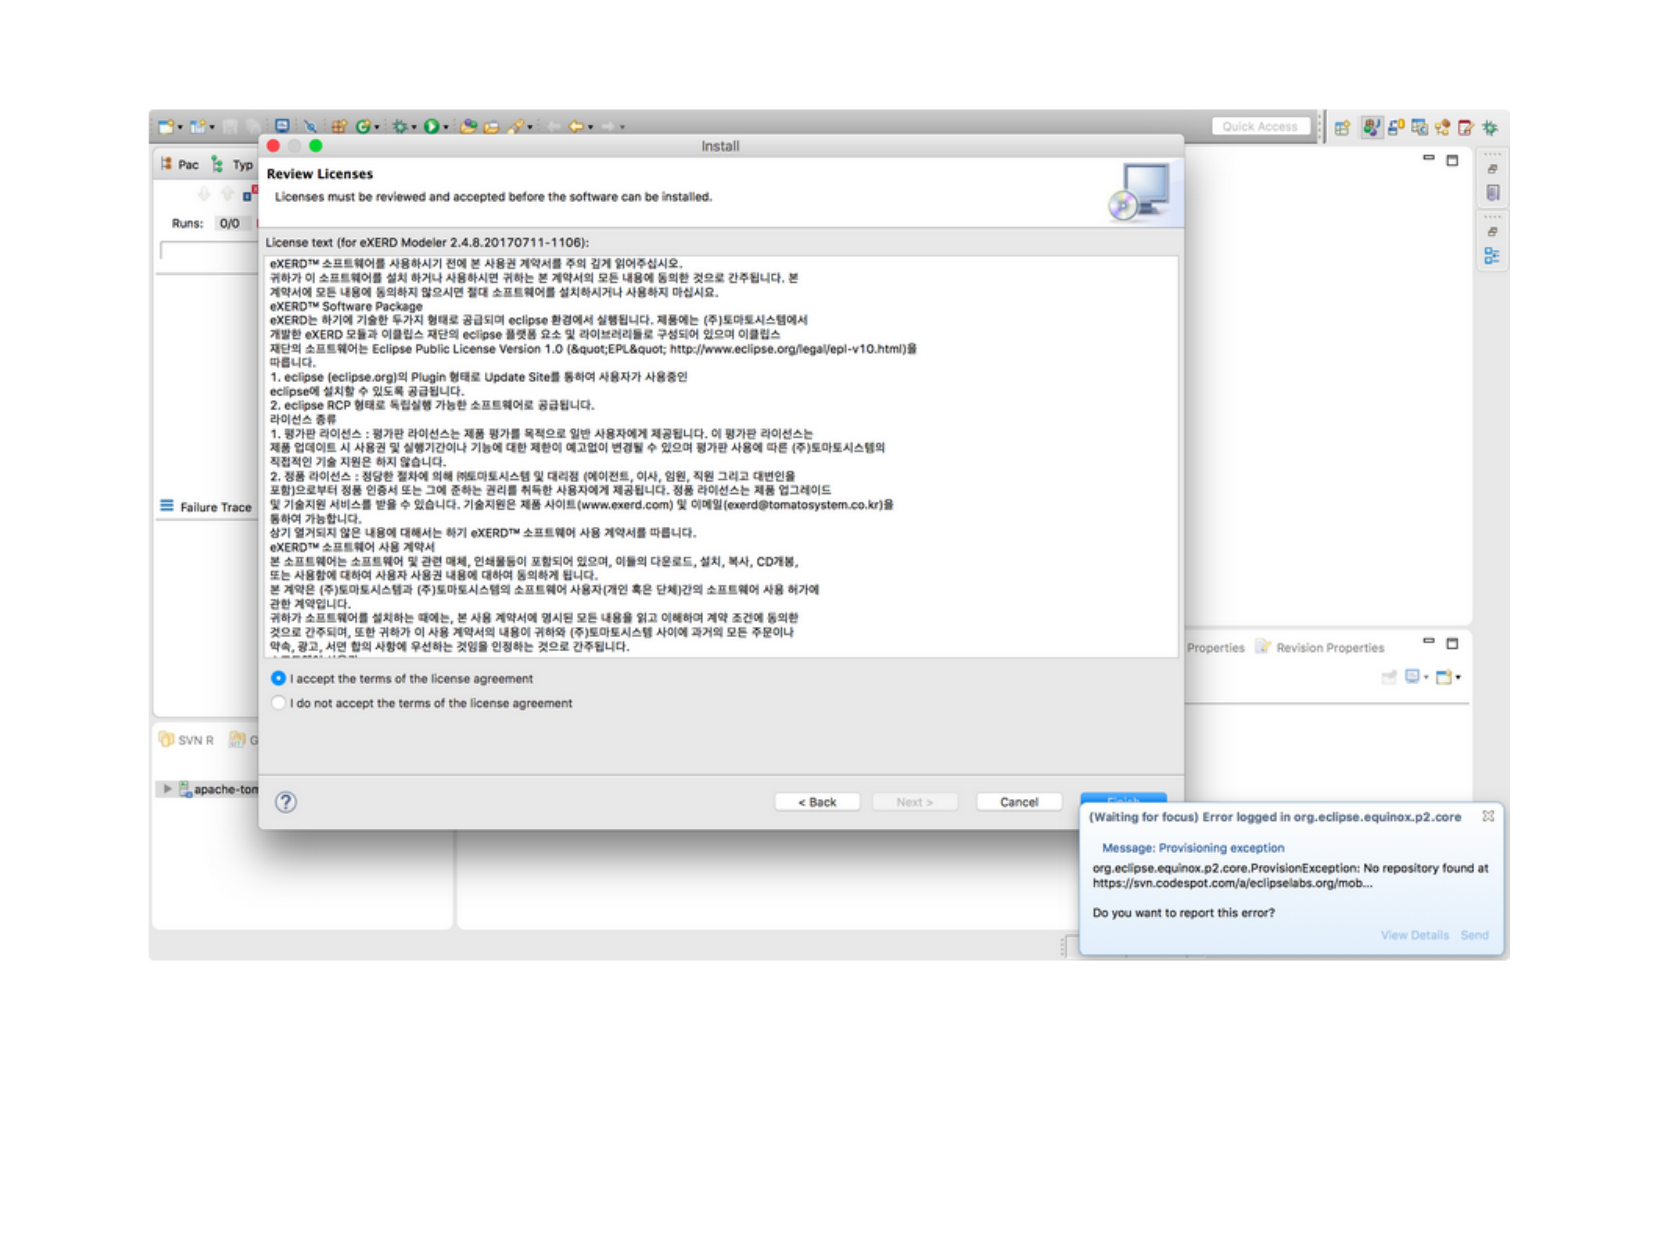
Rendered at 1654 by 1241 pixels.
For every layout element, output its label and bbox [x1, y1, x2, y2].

picture [146, 105, 1510, 964]
